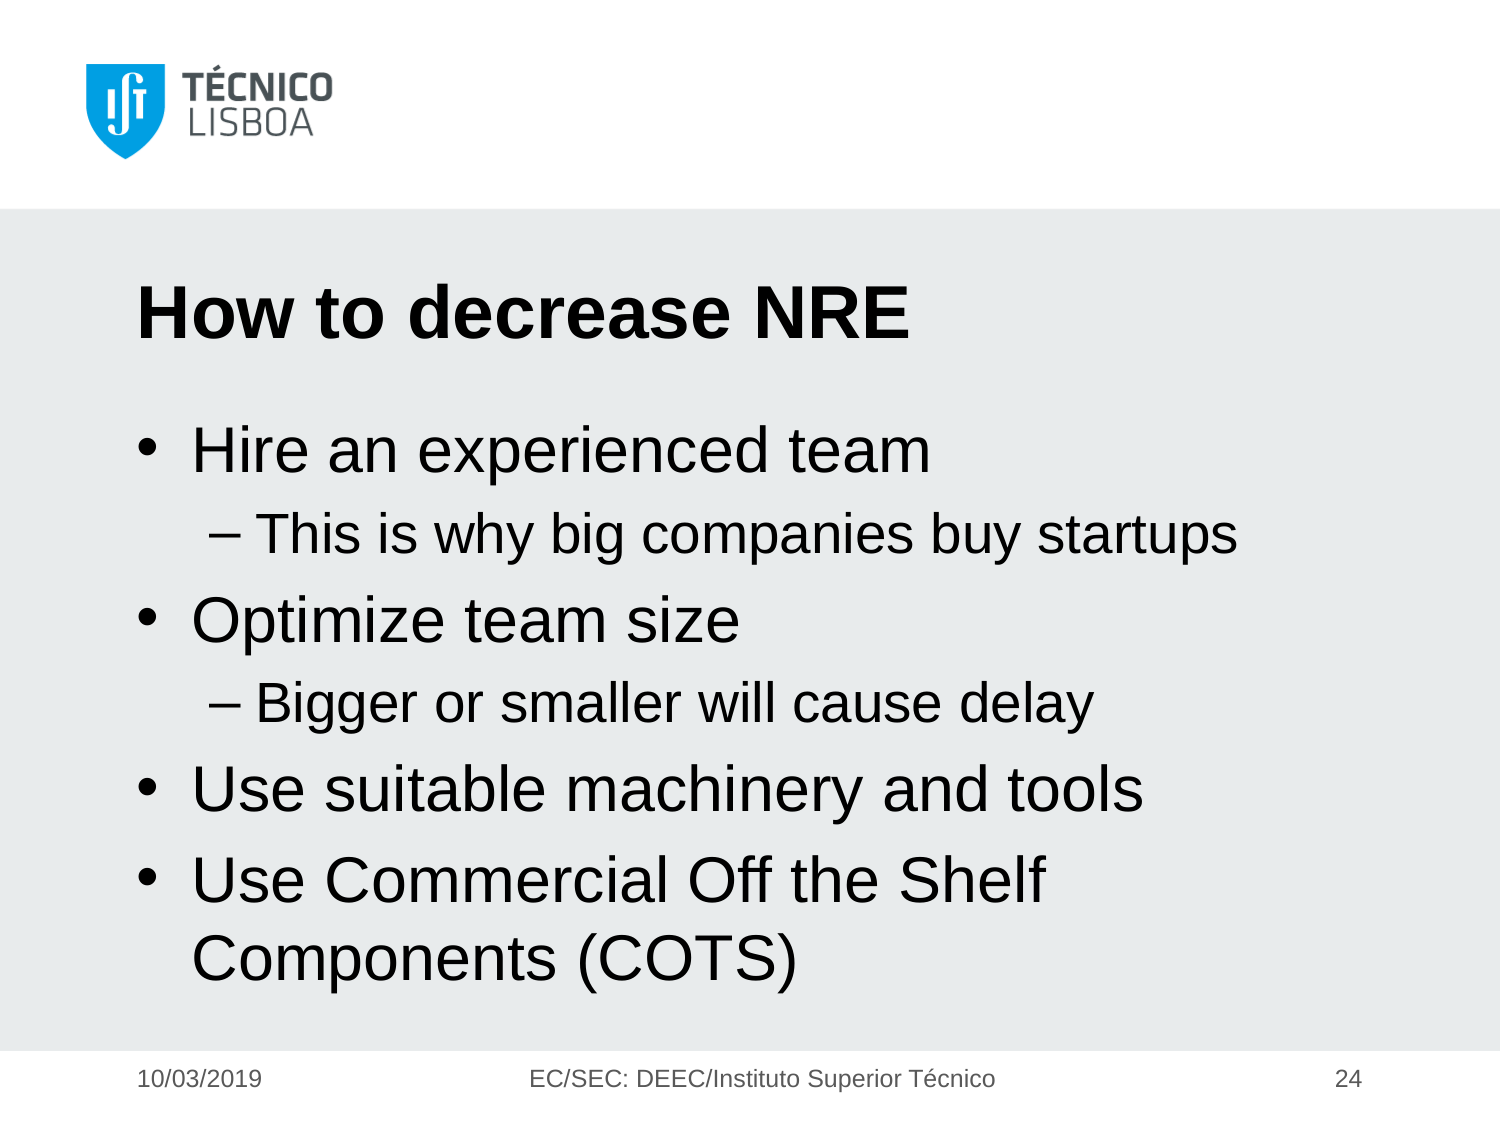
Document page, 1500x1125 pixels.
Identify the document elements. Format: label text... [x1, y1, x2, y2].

slide_number <number> [1077, 1052, 1378, 1103]
list Hire an experienced team This is why big companies buy startups Optimize team size Bigger or smaller will cause delay Use suitable machinery and tools Use Commercial Off the Shelf Components (COTS) [121, 400, 1378, 1005]
footer EC/SEC: DEEC/Instituto Superior Técnico [512, 1052, 1021, 1103]
slide_number 10/03/2019 [121, 1052, 425, 1103]
title How to decrease NRE [121, 237, 1378, 381]
picture [0, 0, 1500, 1125]
